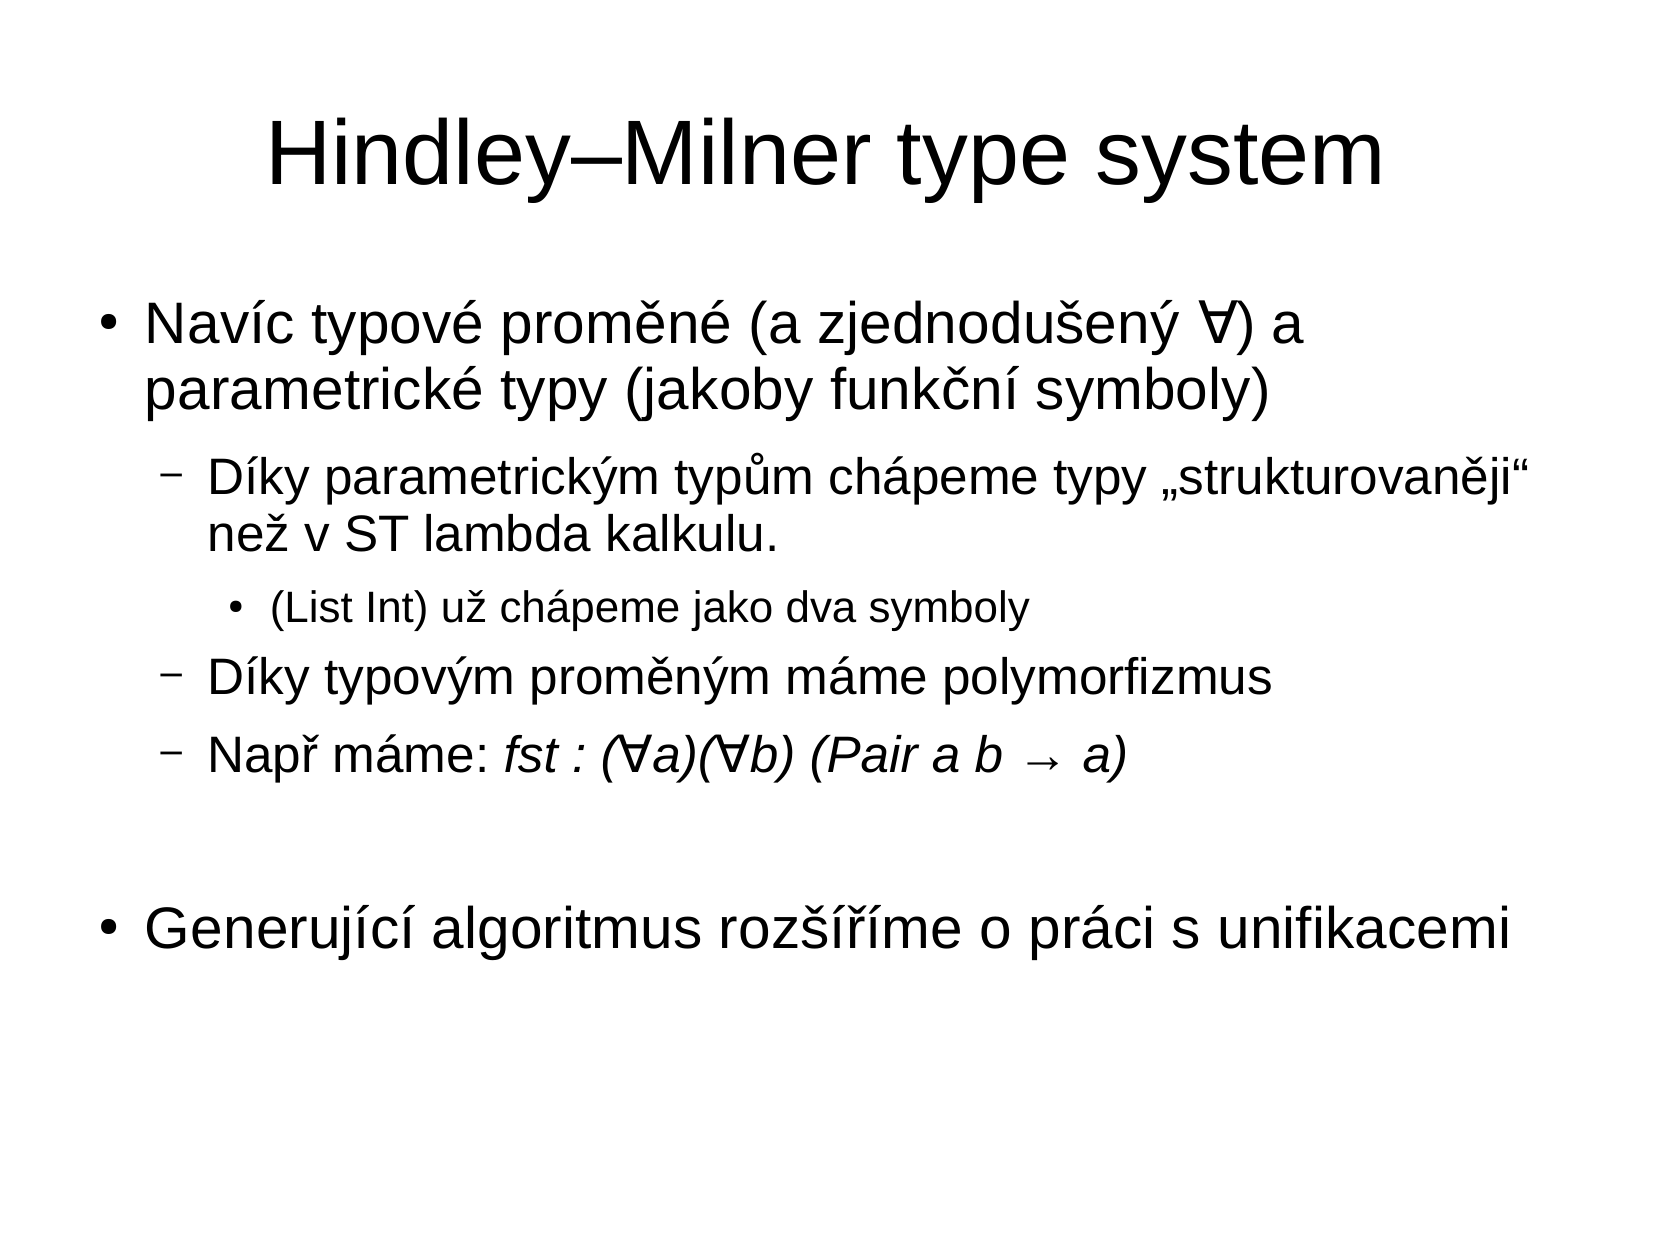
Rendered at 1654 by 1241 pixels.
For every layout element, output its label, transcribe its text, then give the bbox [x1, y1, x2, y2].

title Hindley–Milner type system [82, 49, 1571, 257]
list Navíc typové proměné (a zjednodušený ∀) a parametrické typy (jakoby funkční symboly) Díky parametrickým typům chápeme typy „strukturovaněji“ než v ST lambda kalkulu. (List Int) už chápeme jako dva symboly Díky typovým proměným máme polymorfizmus Např máme: fst : (∀a)(∀b) (Pair a b → a) Generující algoritmus rozšíříme o práci s unifikacemi [82, 290, 1538, 1010]
